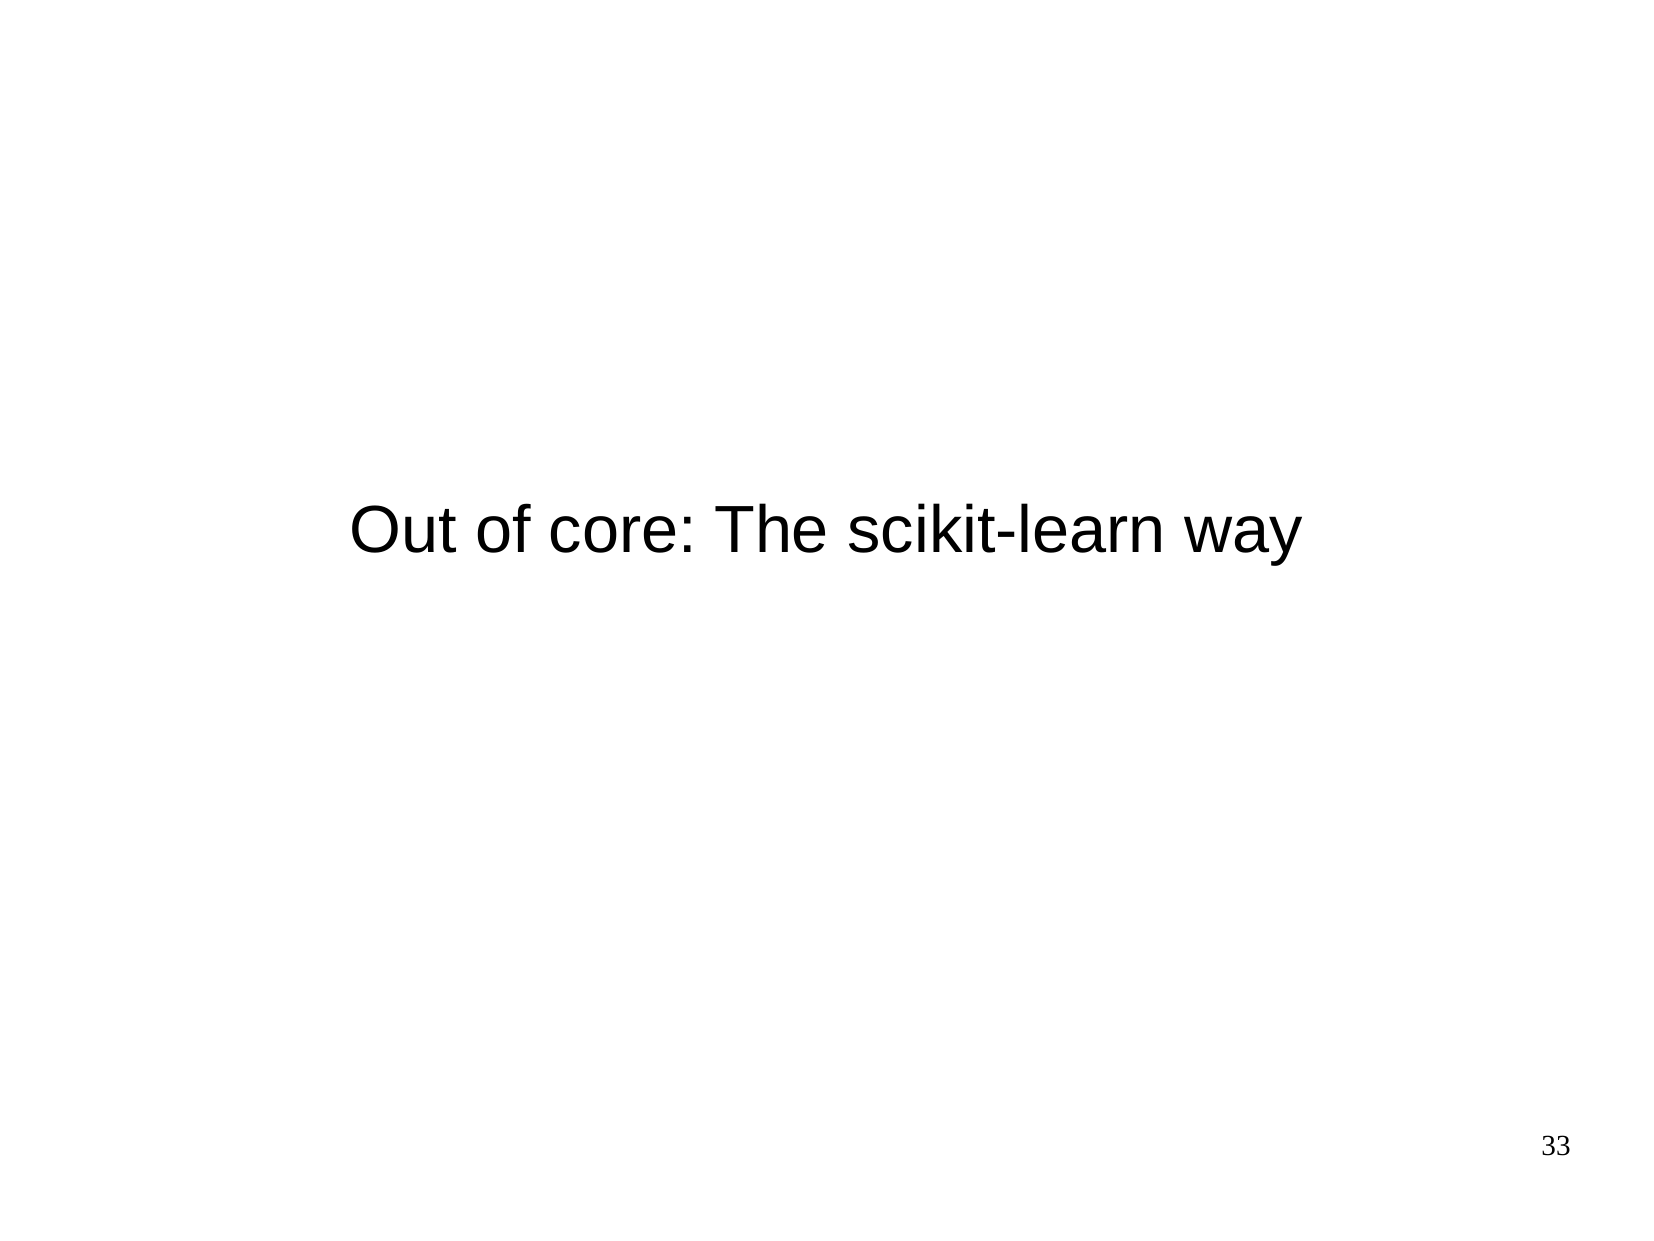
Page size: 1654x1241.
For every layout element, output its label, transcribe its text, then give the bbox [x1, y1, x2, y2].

subtitle Out of core: The scikit-learn way [82, 49, 1571, 1010]
